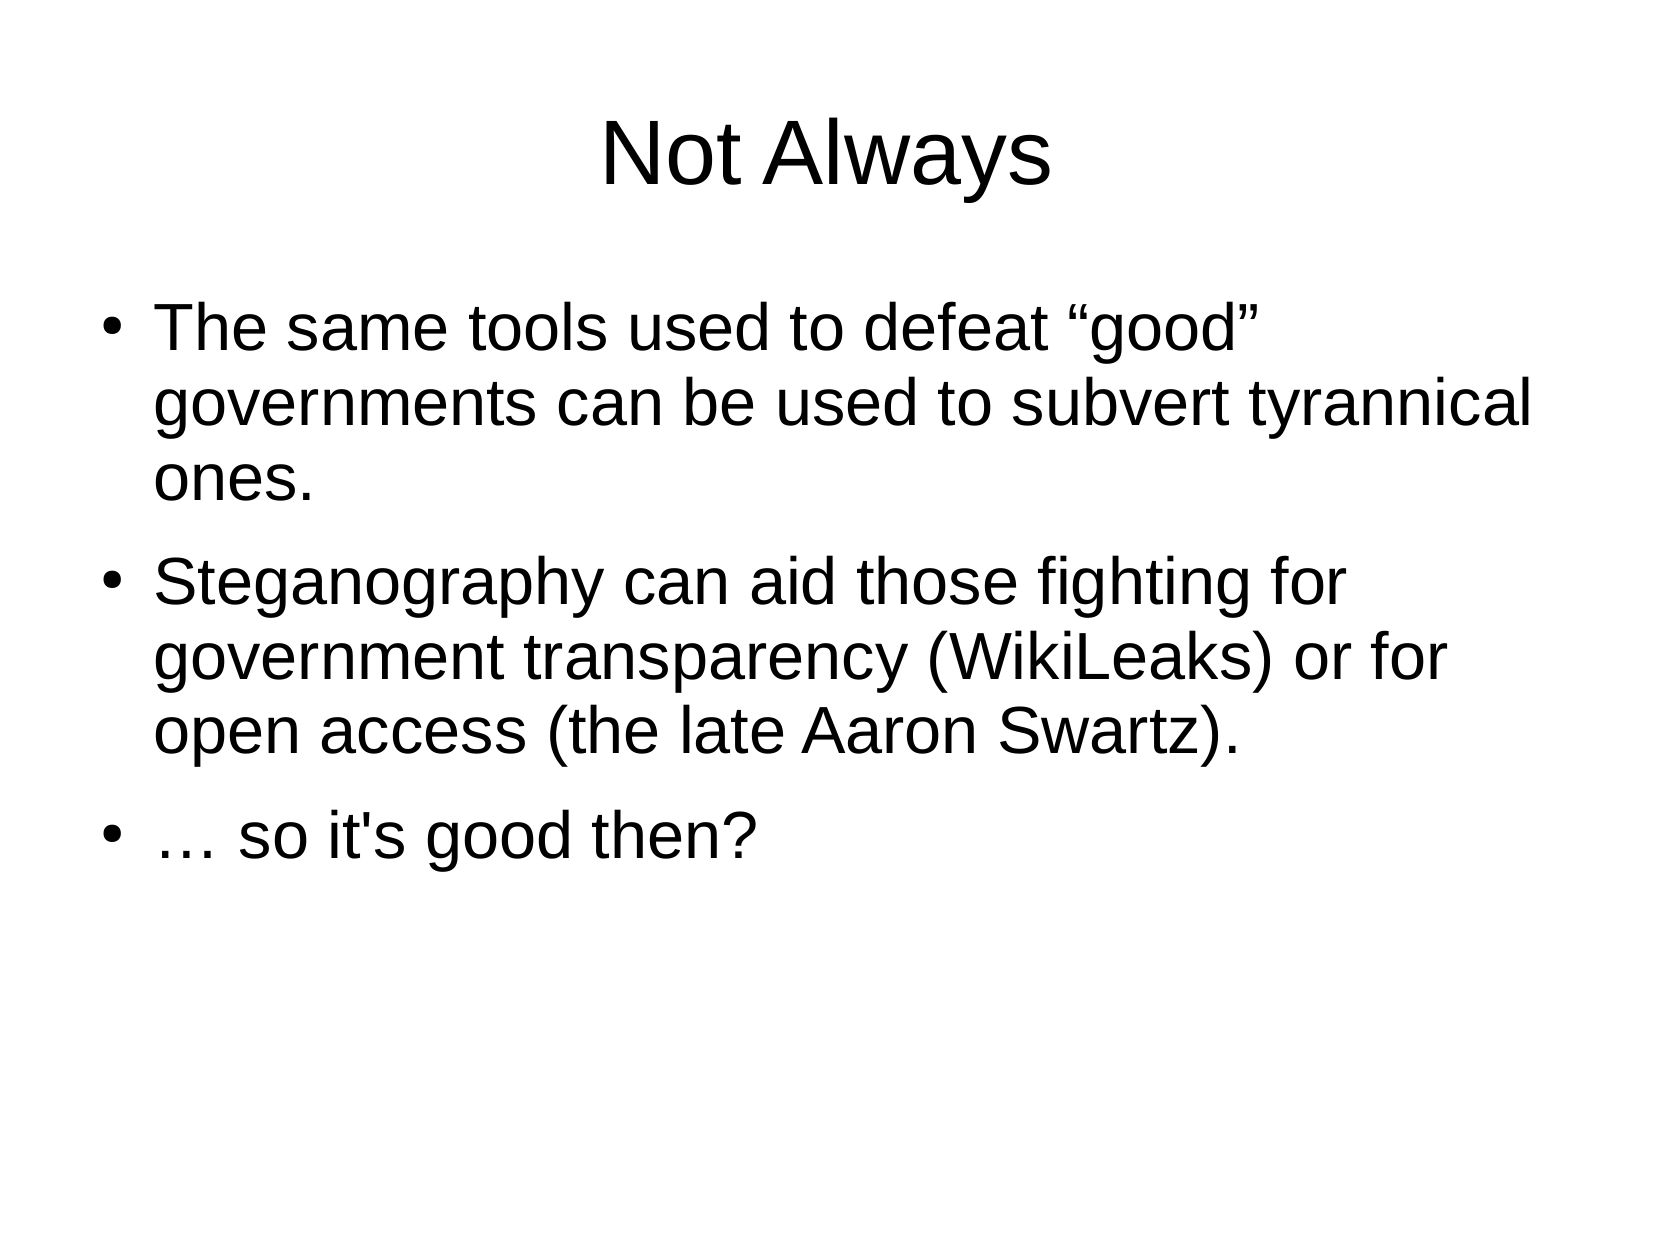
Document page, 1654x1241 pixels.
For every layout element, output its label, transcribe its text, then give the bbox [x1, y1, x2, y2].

list The same tools used to defeat “good” governments can be used to subvert tyrannical ones. Steganography can aid those fighting for government transparency (WikiLeaks) or for open access (the late Aaron Swartz). … so it's good then? [82, 290, 1571, 1109]
title Not Always [82, 49, 1571, 257]
